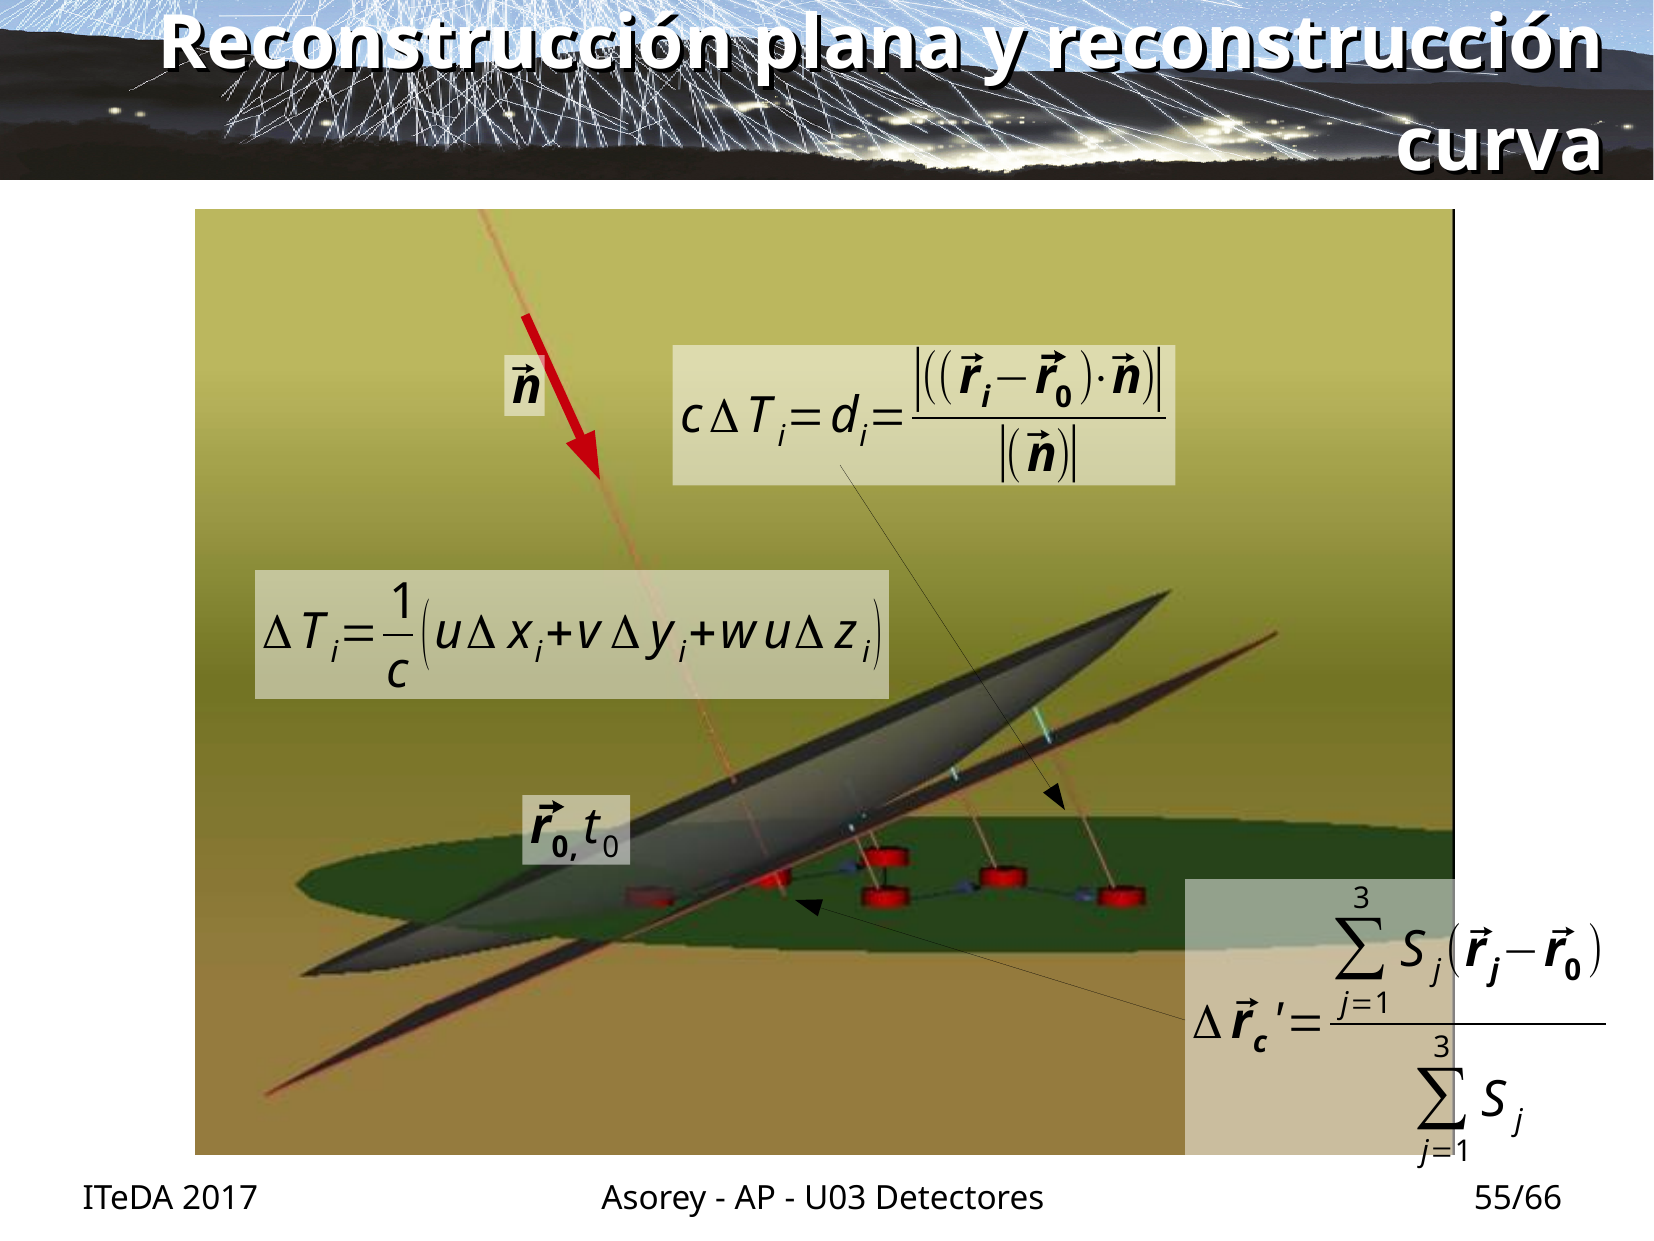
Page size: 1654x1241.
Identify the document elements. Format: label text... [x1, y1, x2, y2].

chart [672, 345, 1176, 486]
chart [504, 355, 545, 416]
picture [0, 0, 1654, 180]
chart [522, 795, 631, 865]
chart [255, 570, 889, 699]
chart [1185, 879, 1615, 1171]
picture [195, 209, 1455, 1156]
title Reconstrucción plana y reconstrucción curva [45, 15, 1606, 166]
